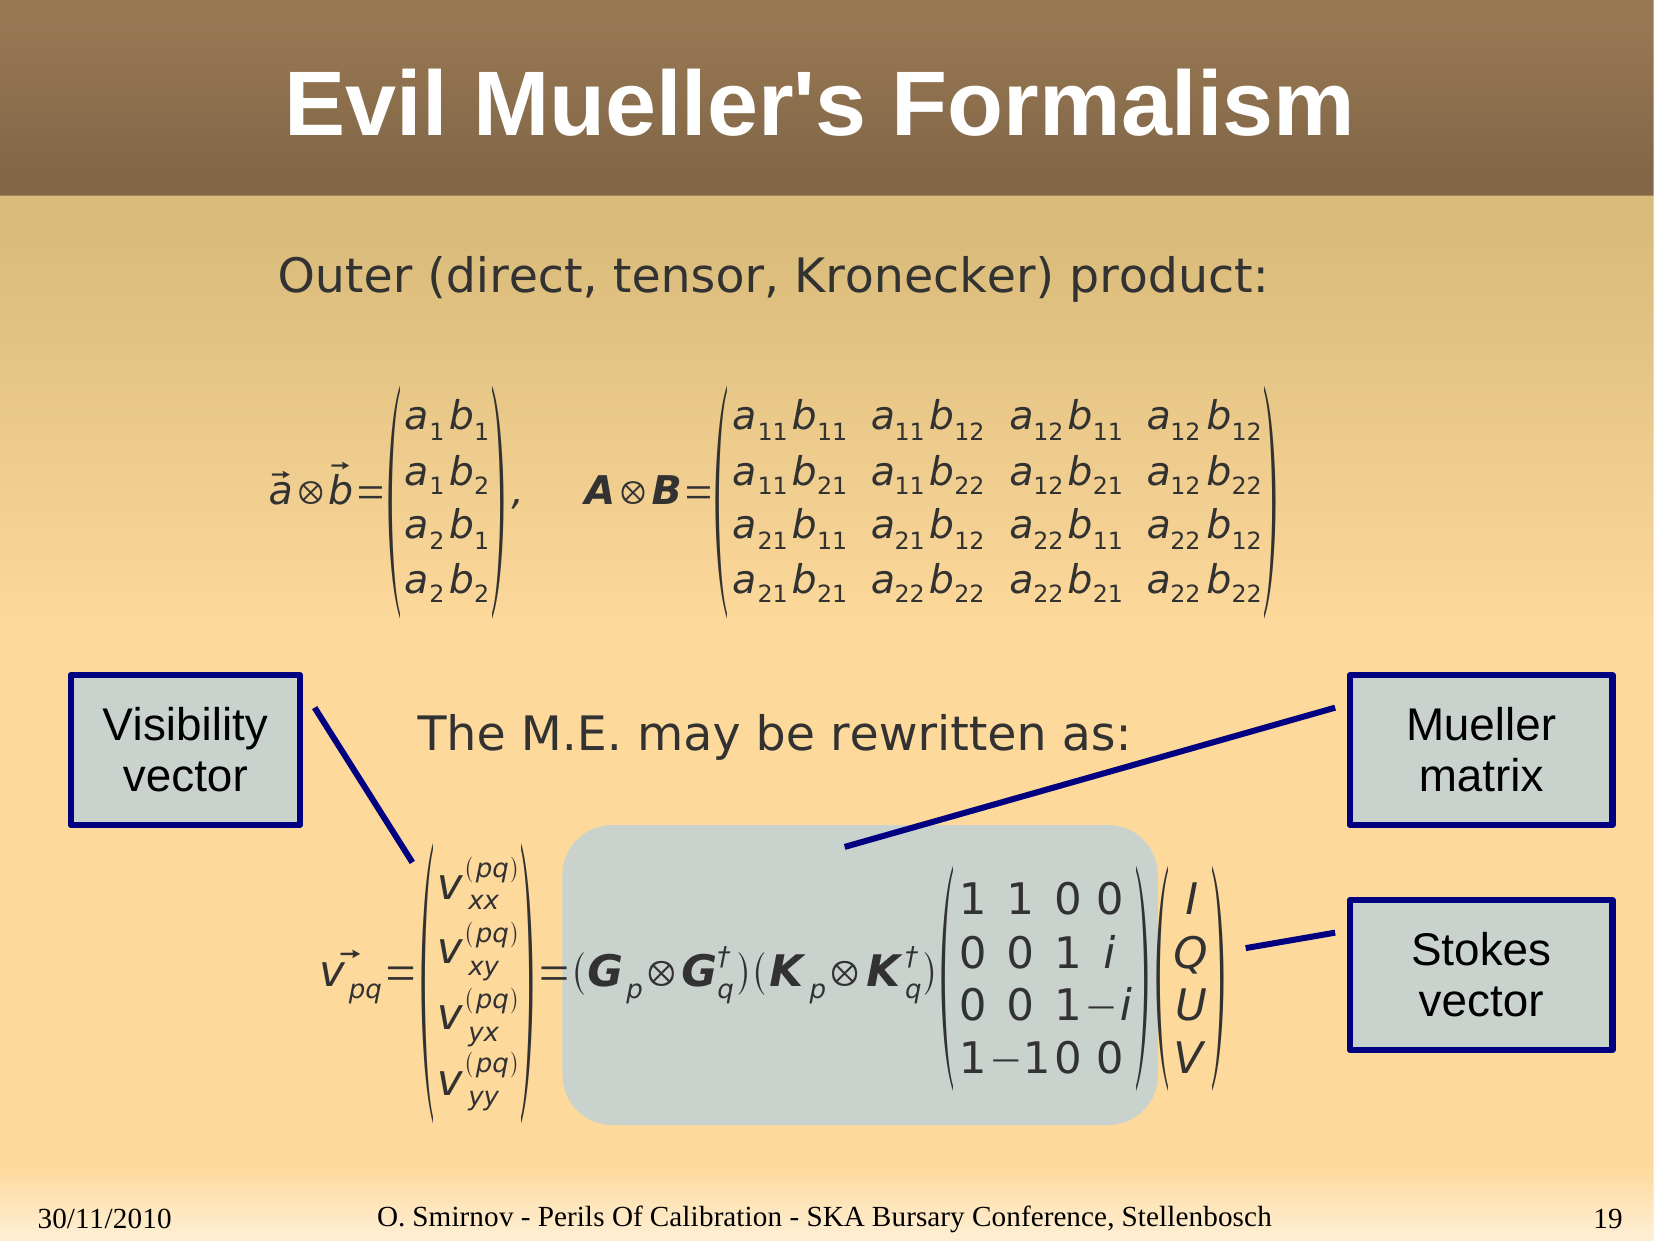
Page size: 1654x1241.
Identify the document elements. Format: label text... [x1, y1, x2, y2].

text_box Mueller matrix [1350, 675, 1613, 825]
title Evil Mueller's Formalism [76, 0, 1565, 208]
chart [262, 237, 1286, 1126]
text_box Stokes vector [1350, 900, 1613, 1050]
text_box Visibility vector [71, 675, 300, 825]
picture [0, 0, 1654, 1241]
